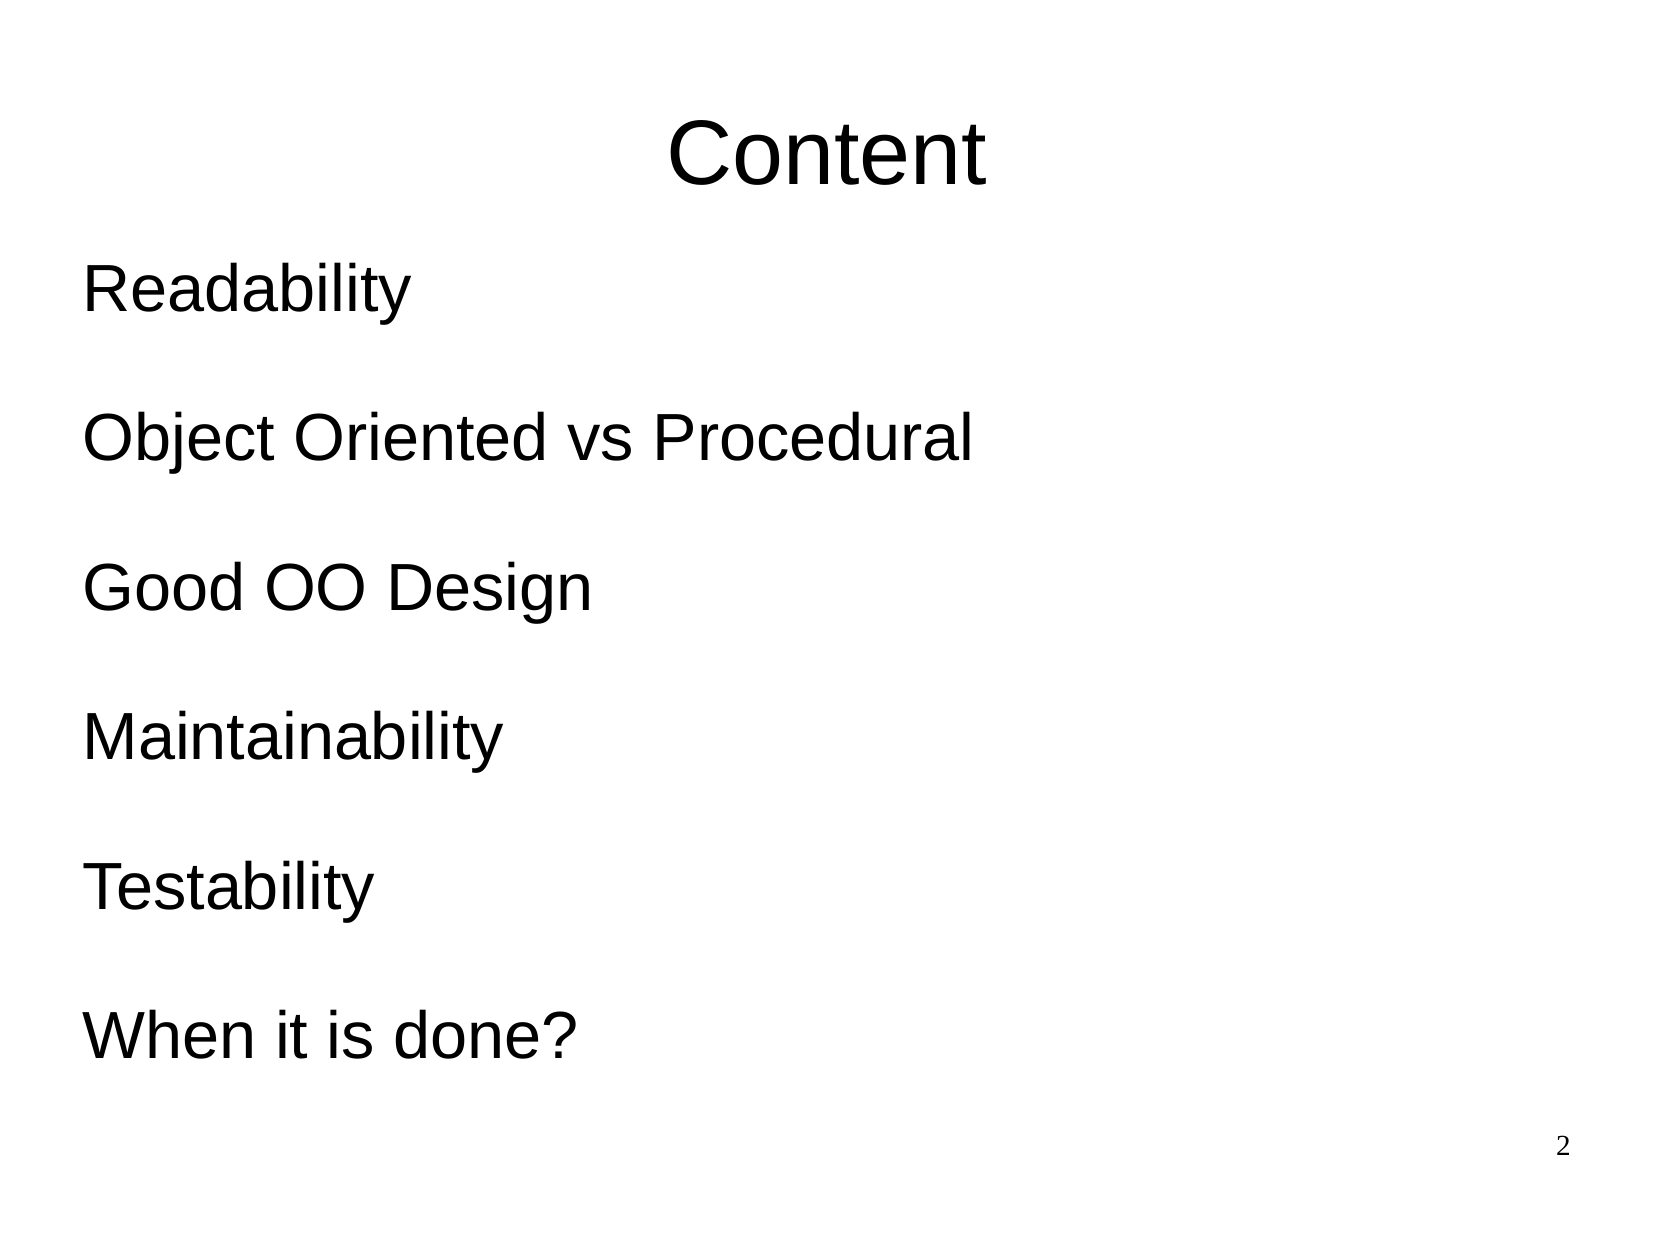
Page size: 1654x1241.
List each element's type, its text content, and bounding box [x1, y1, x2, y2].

title Content [82, 49, 1571, 250]
subtitle Readability Object Oriented vs Procedural Good OO Design Maintainability Testability When it is done? [82, 250, 1571, 1149]
